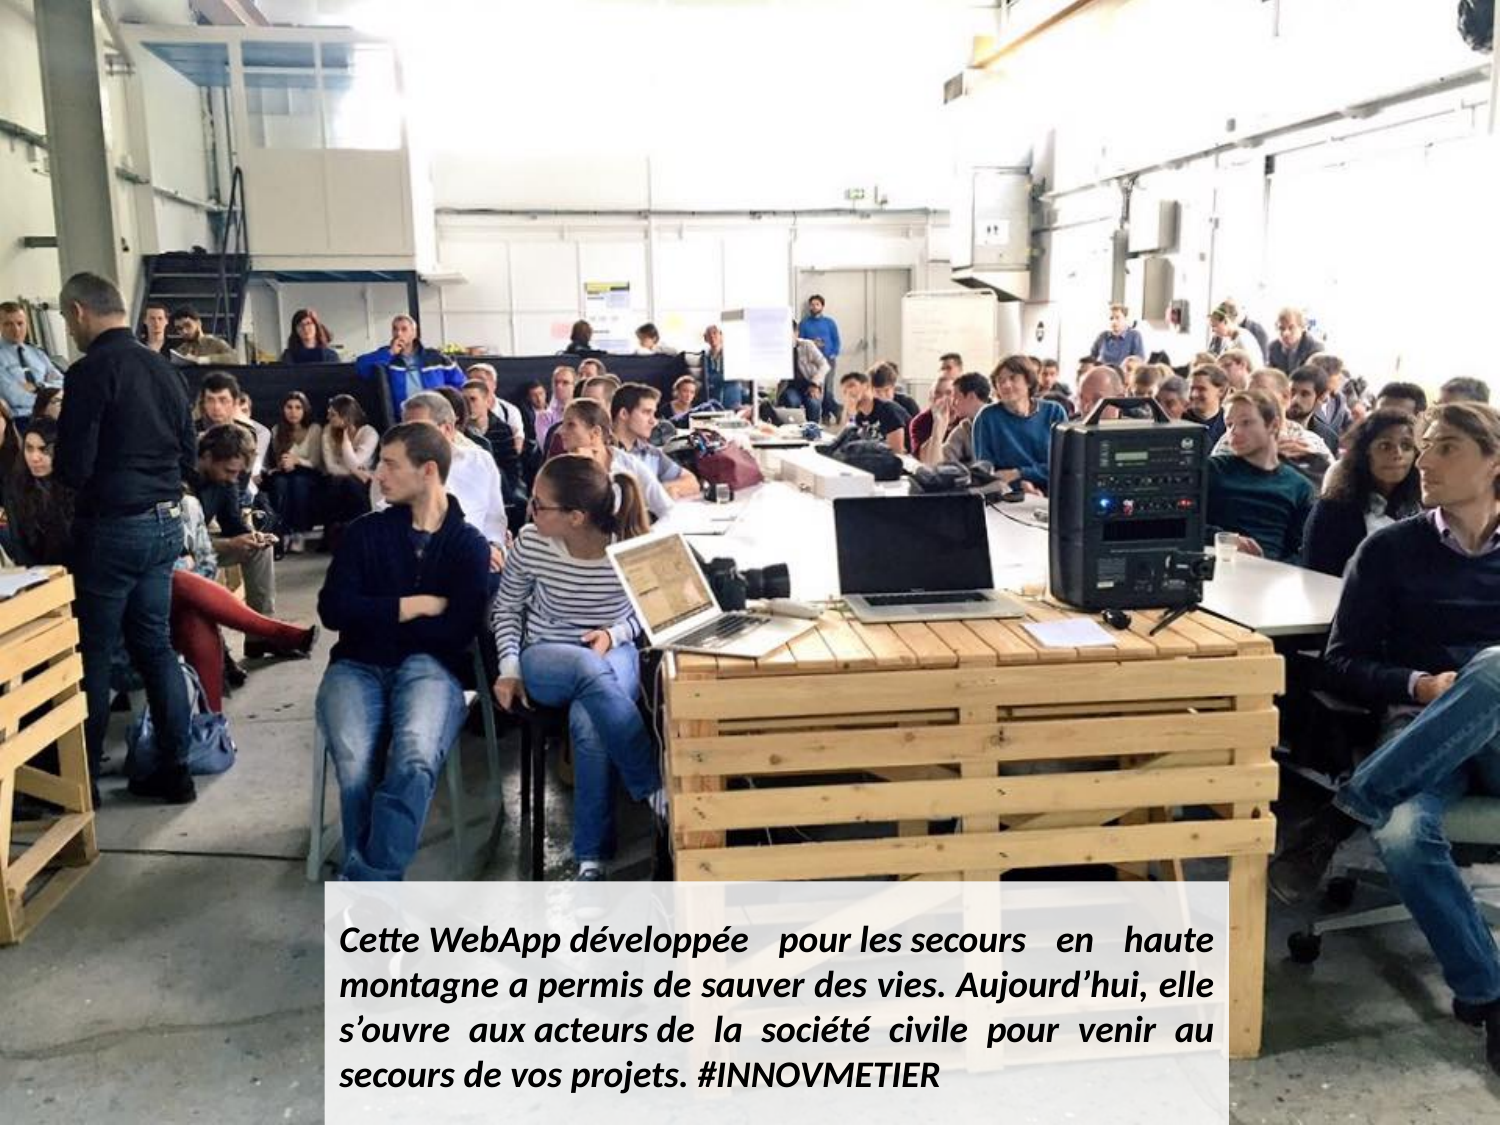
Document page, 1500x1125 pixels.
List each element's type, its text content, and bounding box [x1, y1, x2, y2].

text_box Cette WebApp développée pour les secours en haute montagne a permis de sauver des vies. Aujourd’hui, elle s’ouvre aux acteurs de la société civile pour venir au secours de vos projets. #INNOVMETIER [324, 881, 1229, 1125]
picture [0, 0, 1500, 1125]
